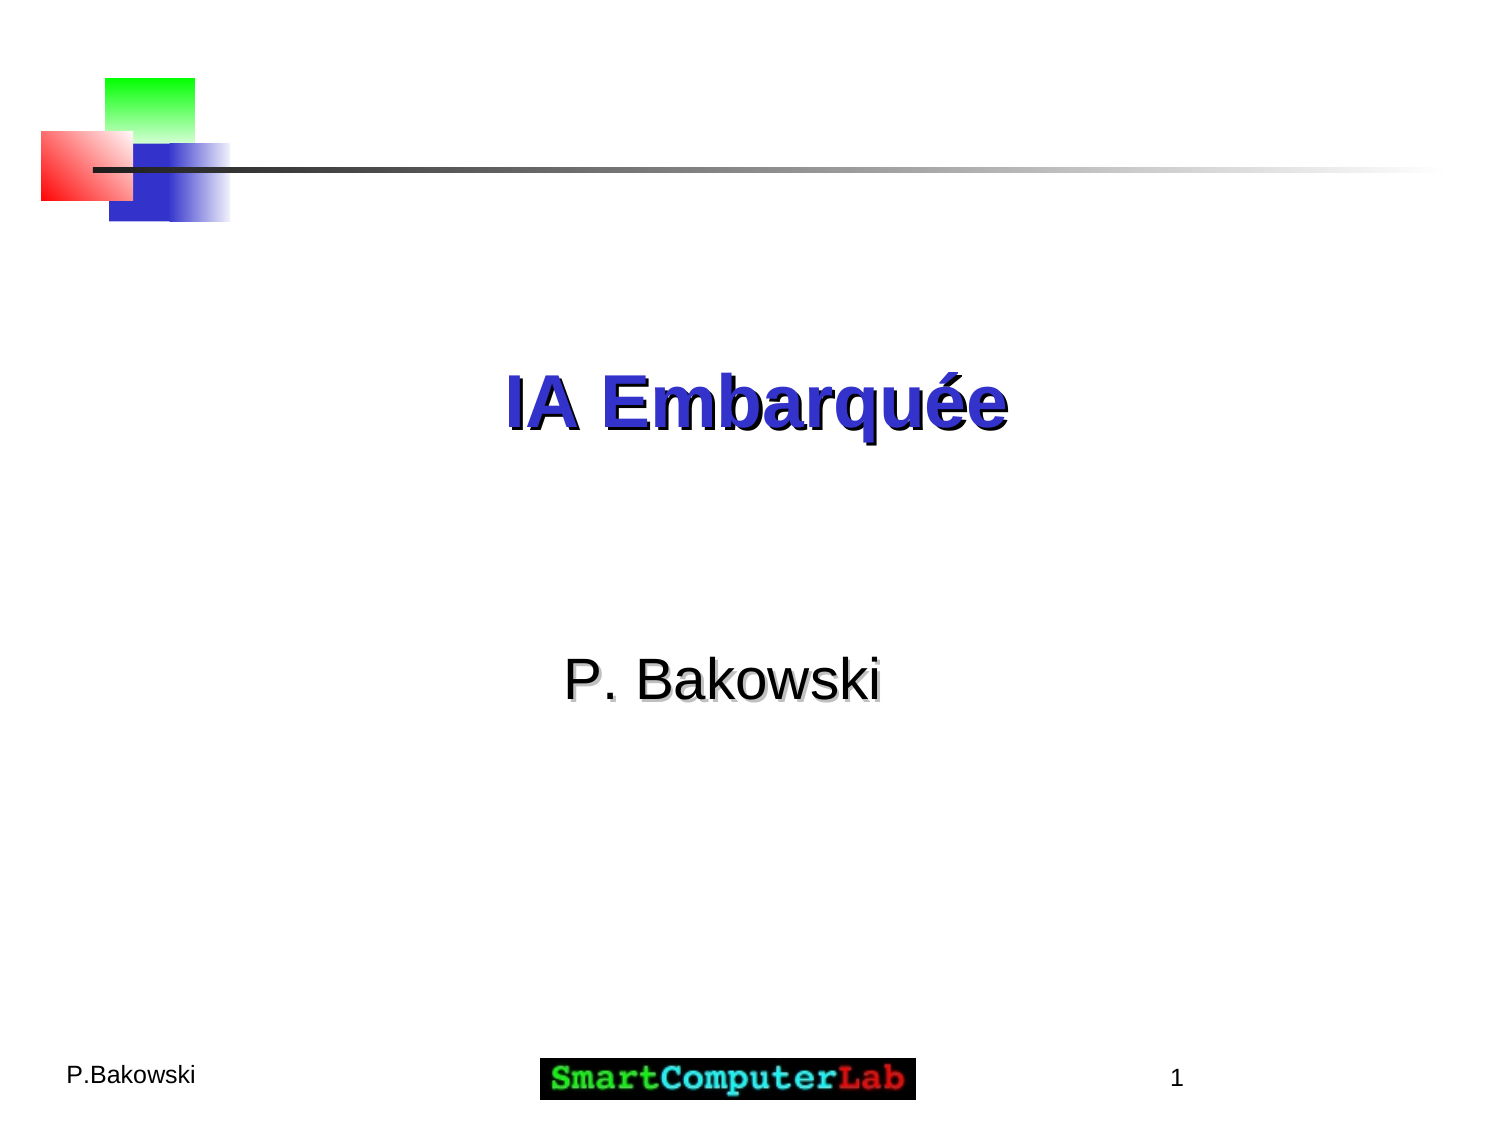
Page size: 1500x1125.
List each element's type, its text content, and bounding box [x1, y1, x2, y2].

picture [540, 1058, 916, 1100]
text_box P. Bakowski [549, 633, 951, 719]
title IA Embarquée [58, 342, 1456, 451]
